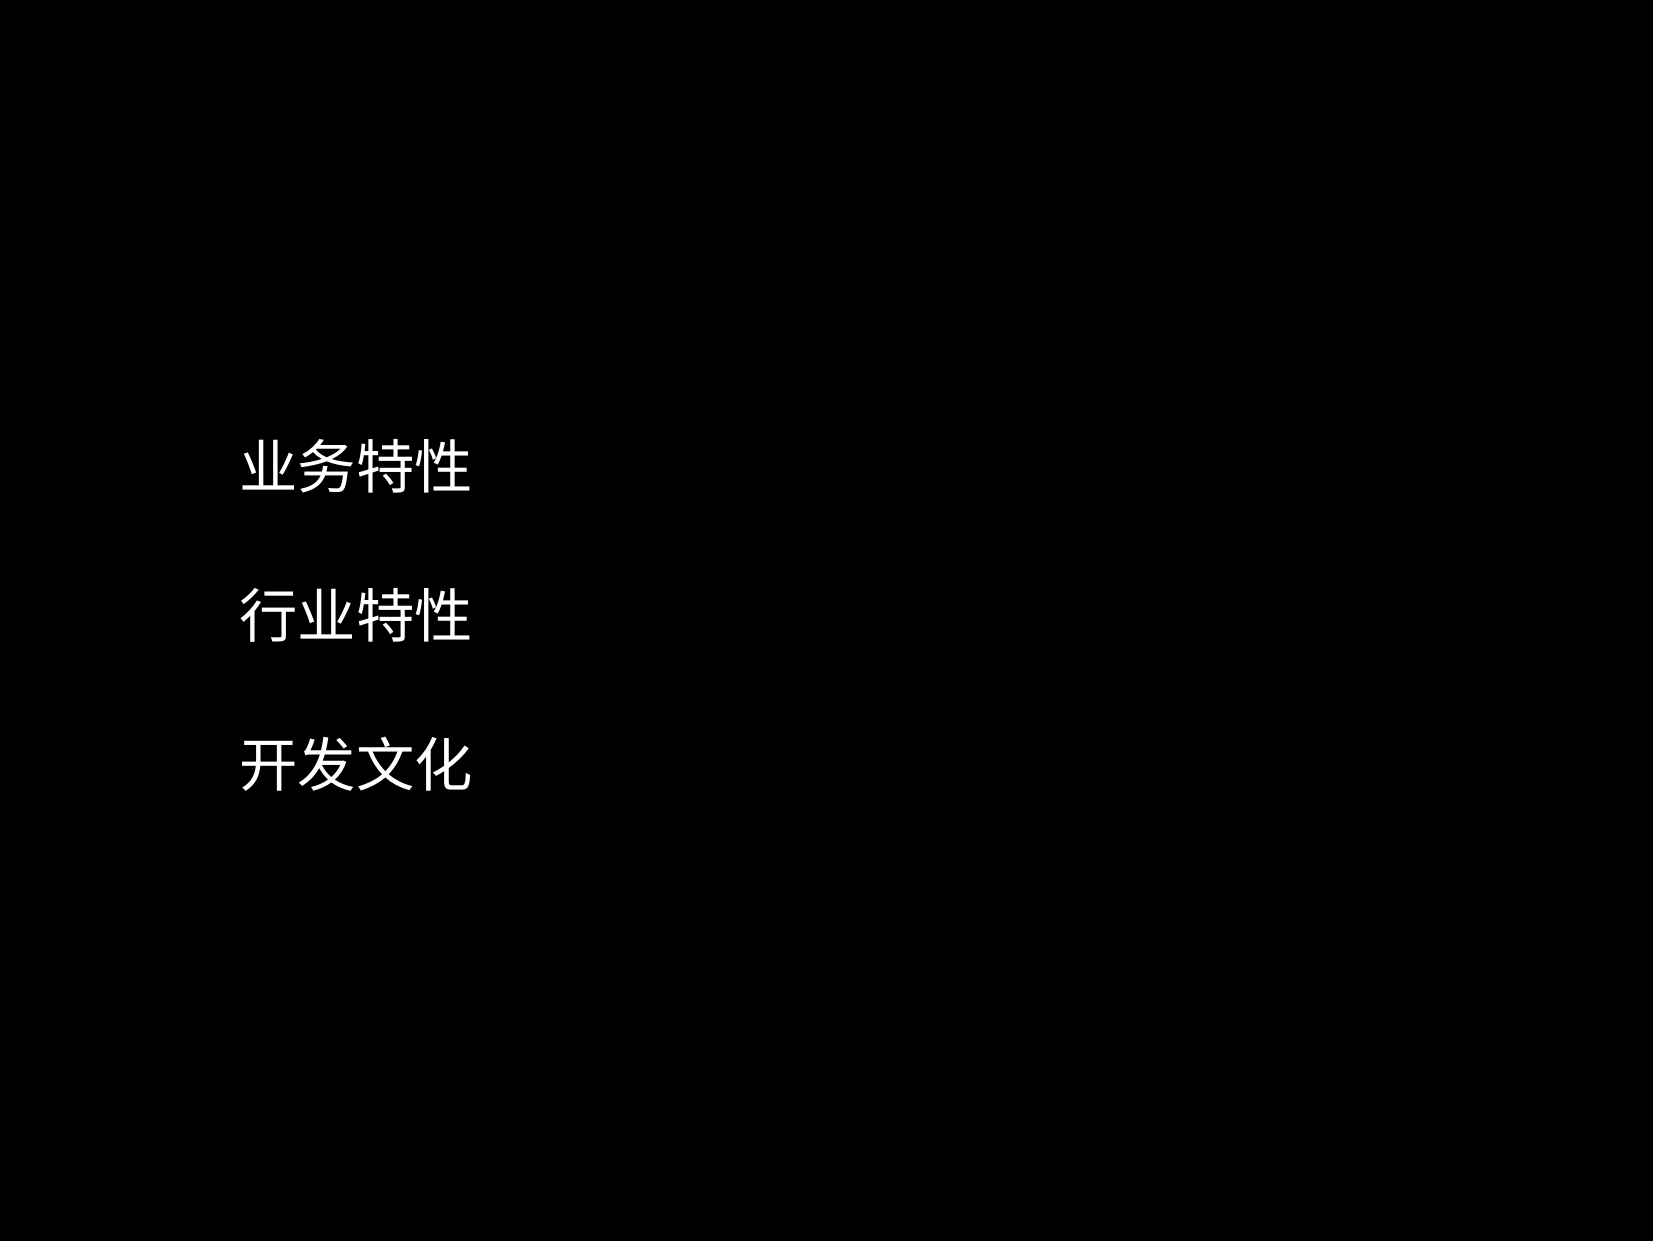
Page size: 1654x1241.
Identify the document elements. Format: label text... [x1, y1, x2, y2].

text_box 业务特性 行业特性 开发文化 [225, 413, 489, 947]
